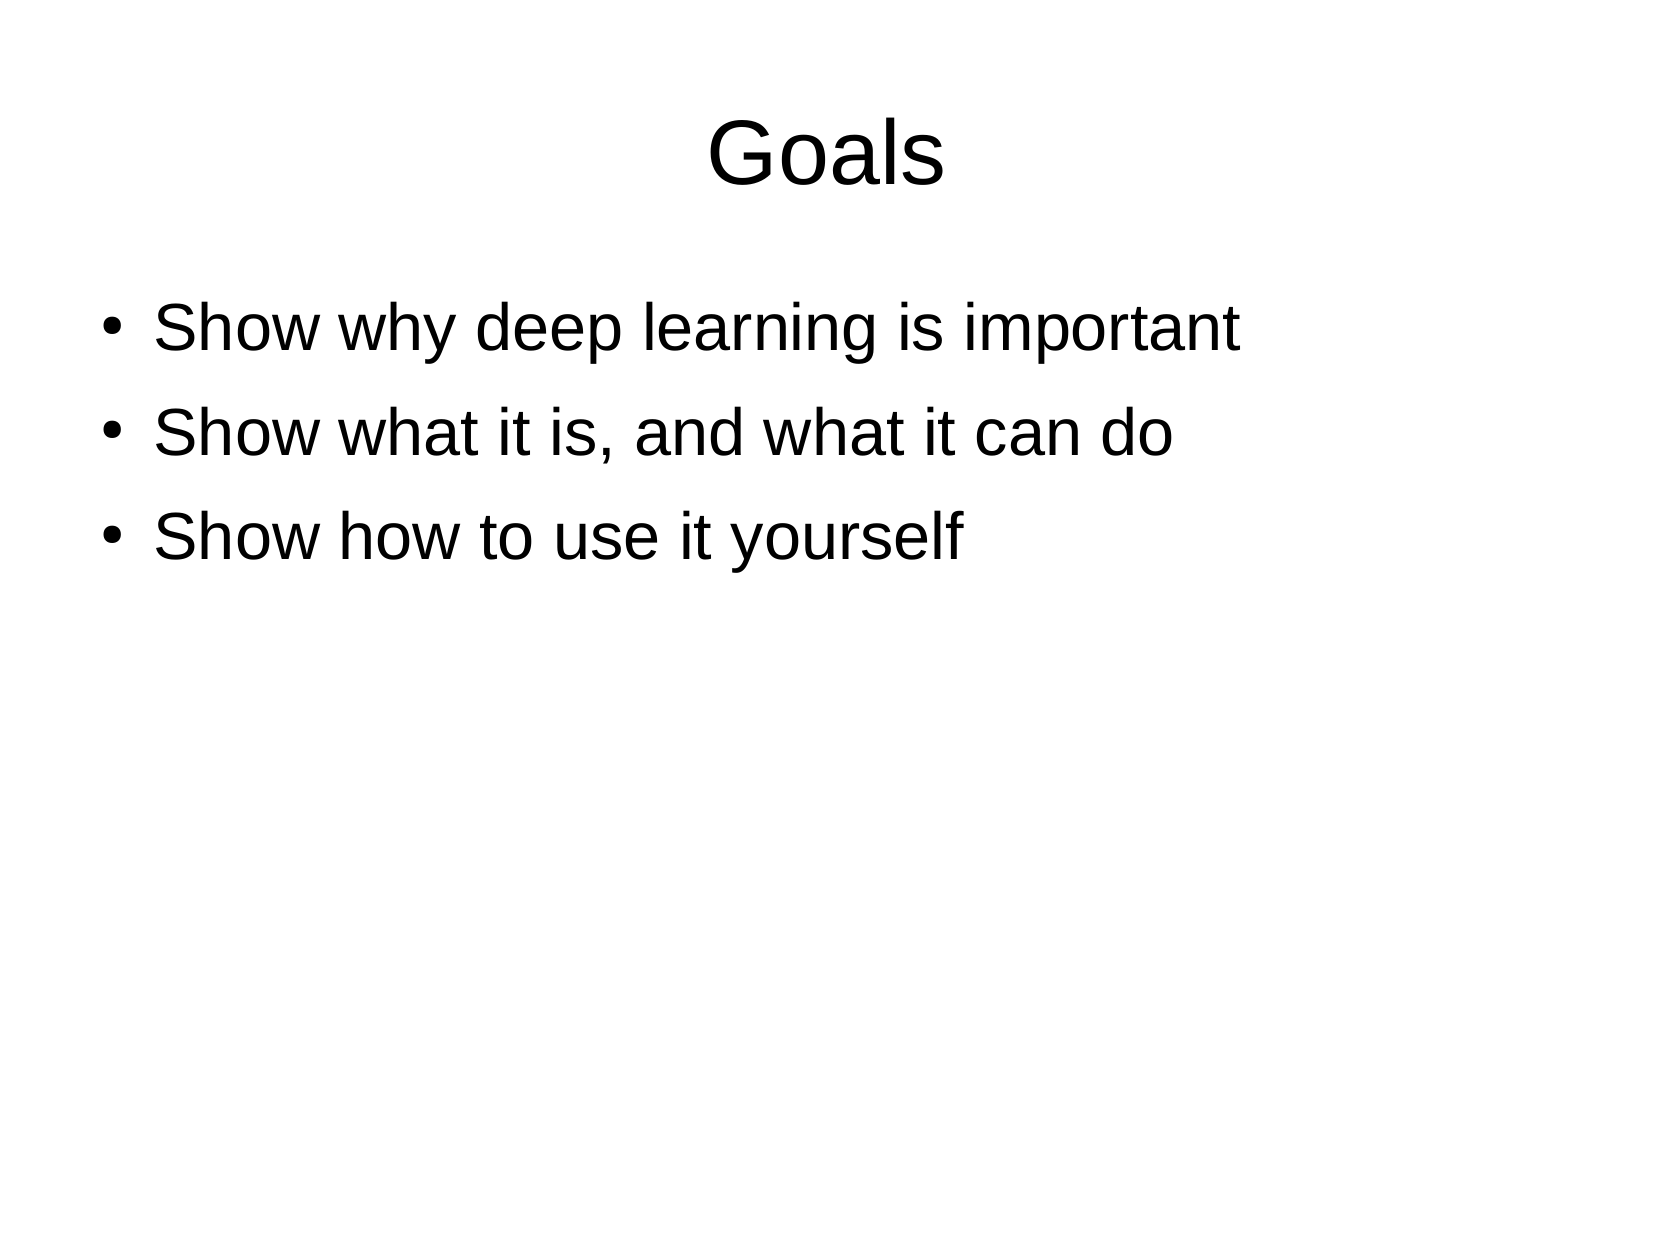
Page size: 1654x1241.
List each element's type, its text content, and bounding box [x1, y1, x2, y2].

list Show why deep learning is important Show what it is, and what it can do Show how to use it yourself [82, 290, 1571, 1010]
title Goals [82, 49, 1571, 257]
